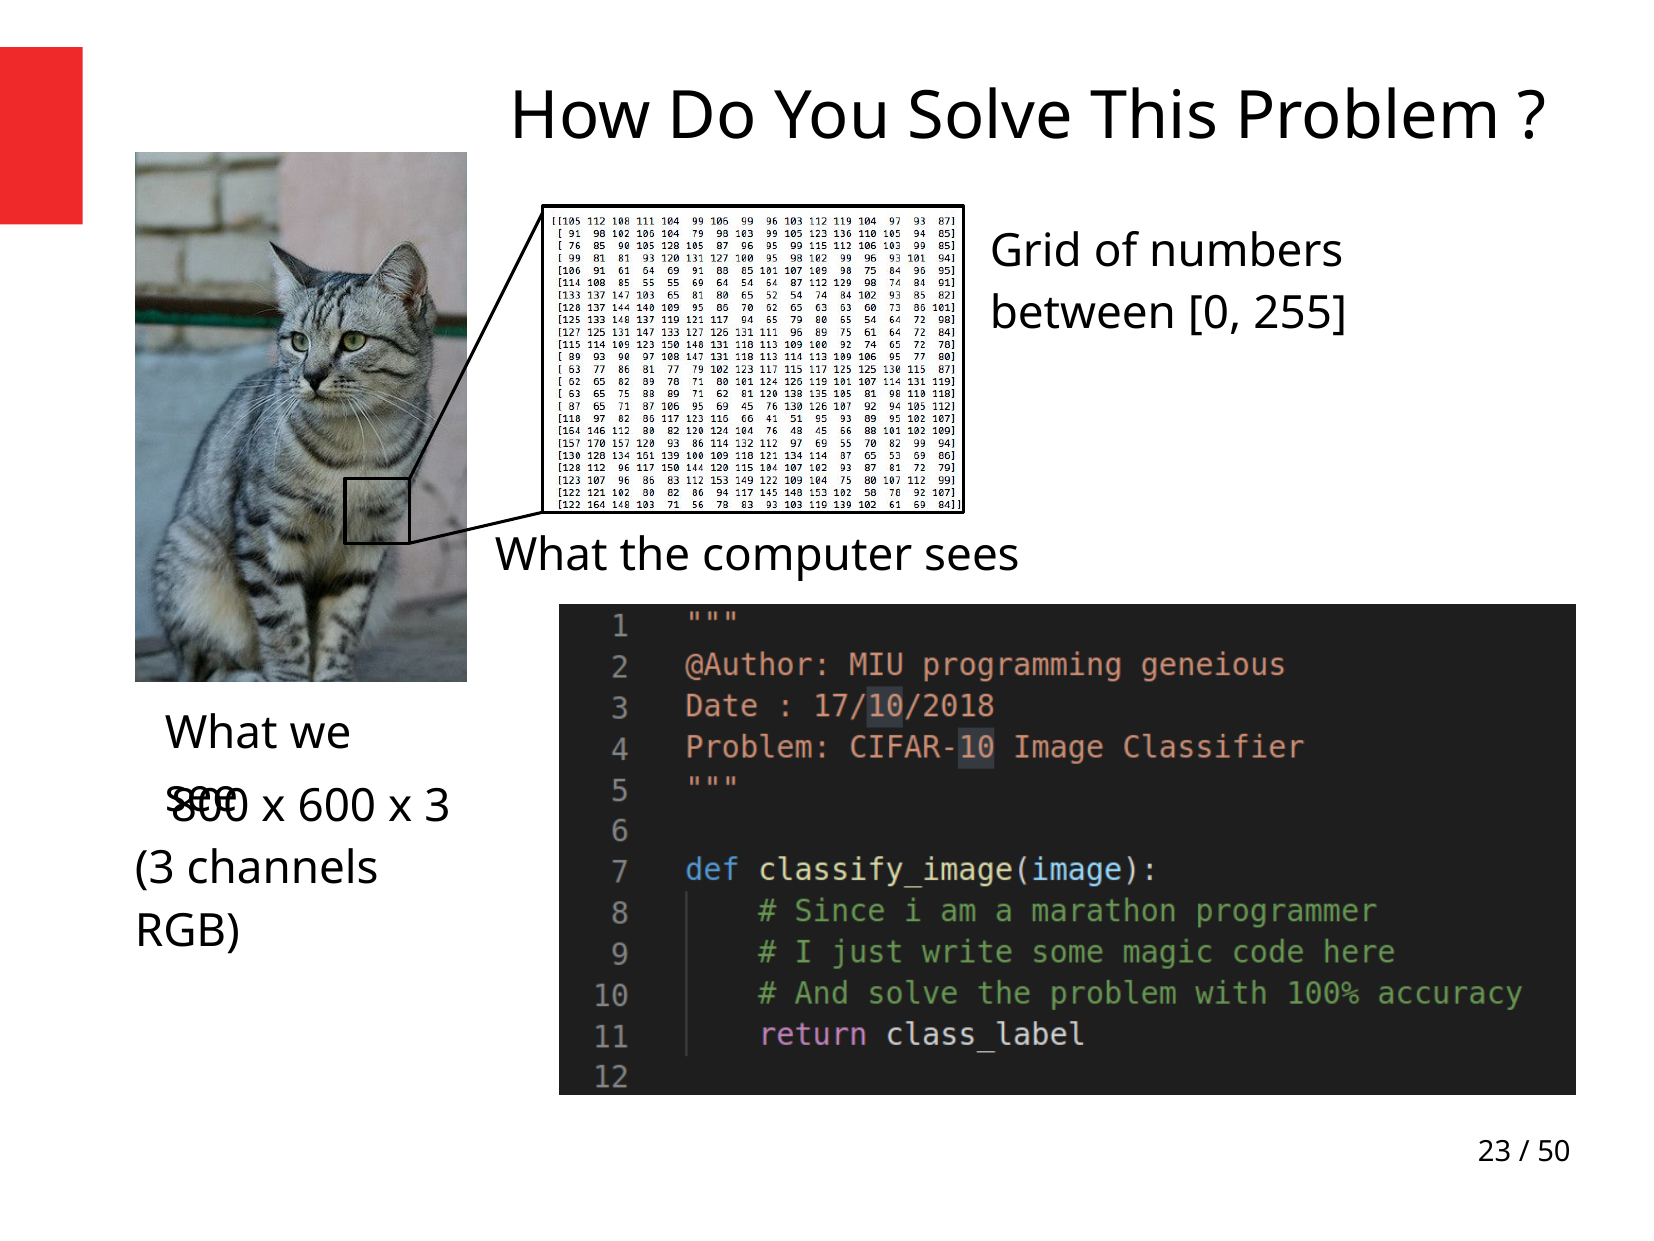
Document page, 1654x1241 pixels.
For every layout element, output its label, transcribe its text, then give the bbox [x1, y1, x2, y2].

text_box What the computer sees [480, 514, 1036, 588]
text_box What we see [150, 692, 451, 765]
picture [411, 370, 467, 541]
text_box Grid of numbers between [0, 255] [975, 210, 1367, 331]
text_box How Do You Solve This Problem ? [495, 60, 1636, 151]
text_box 800 x 600 x 3 (3 channels RGB) [120, 765, 511, 901]
picture [135, 152, 467, 682]
picture [347, 480, 408, 542]
picture [559, 604, 1576, 1096]
picture [548, 210, 962, 511]
